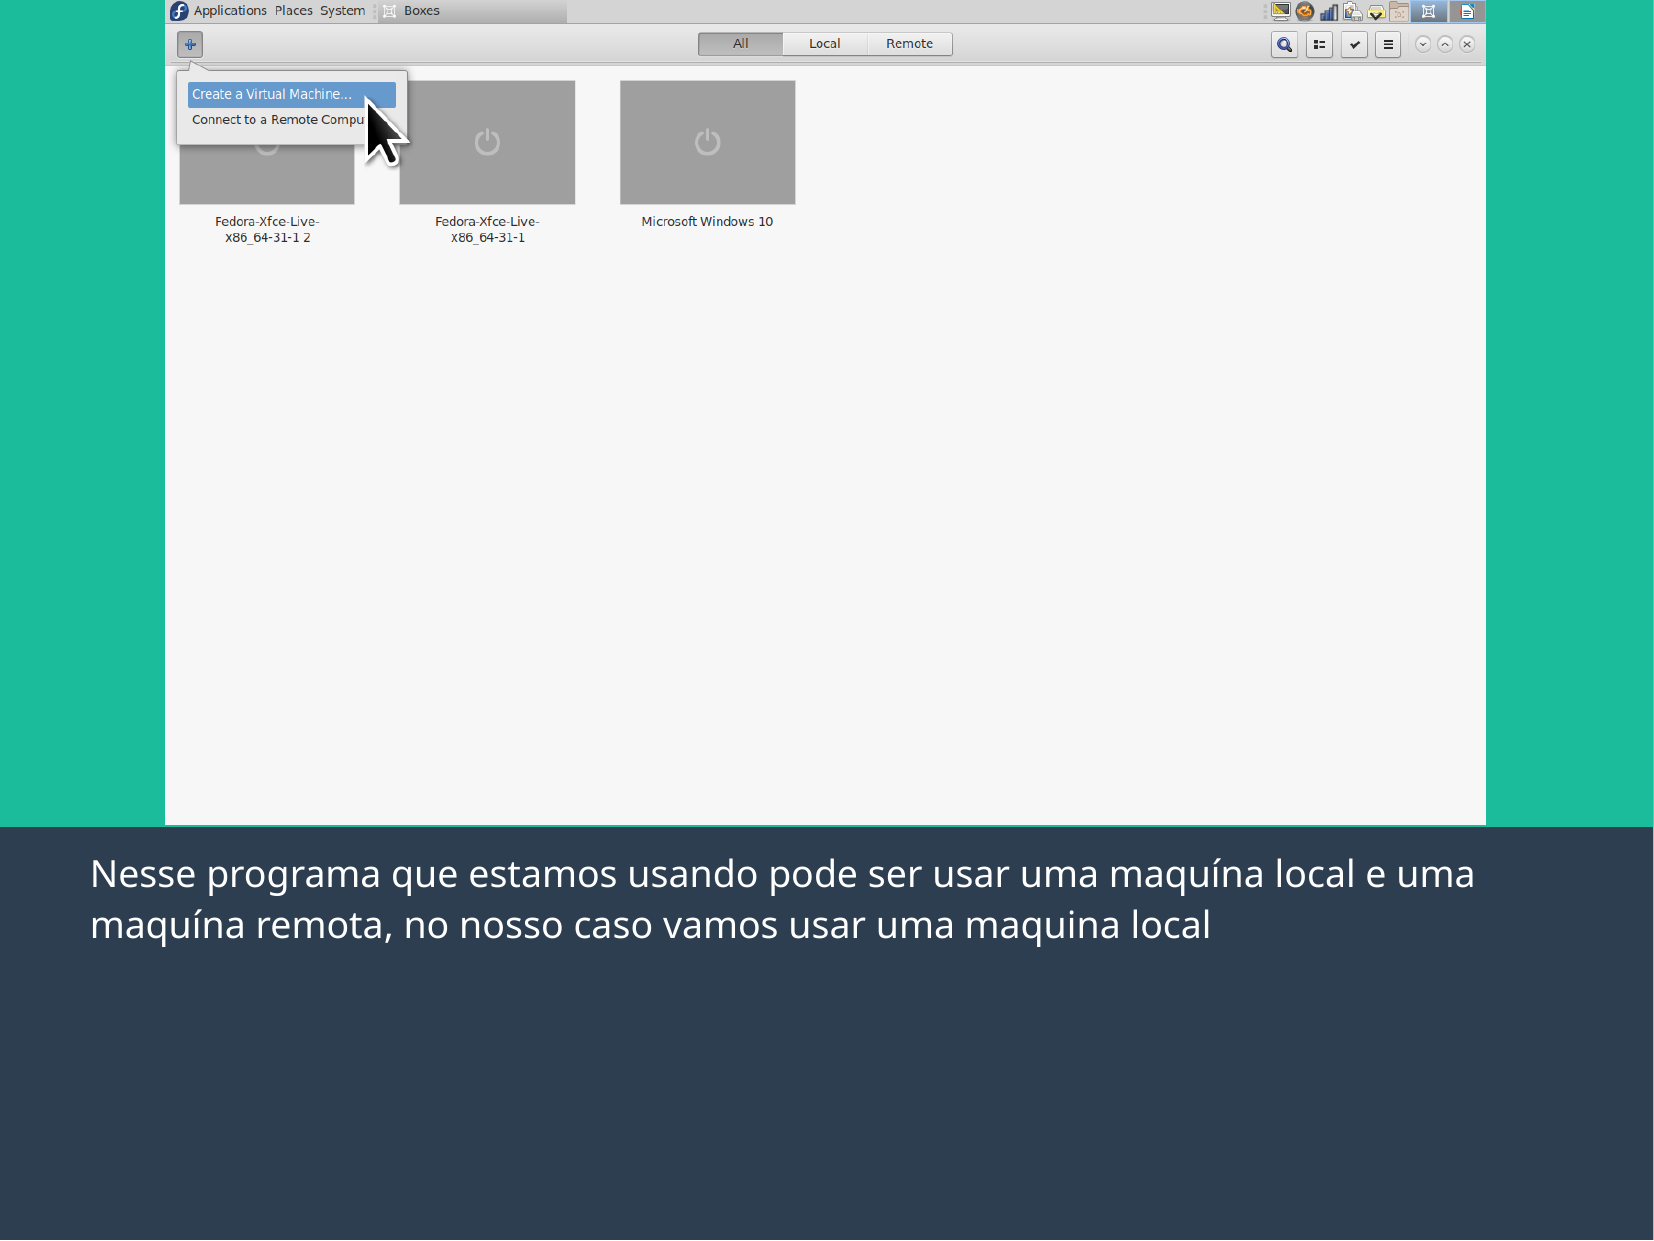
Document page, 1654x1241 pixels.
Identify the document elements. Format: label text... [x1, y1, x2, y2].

text_box Nesse programa que estamos usando pode ser usar uma maquína local e uma maquína remota, no nosso caso vamos usar uma maquina local [75, 840, 1546, 942]
picture [165, 0, 1486, 826]
